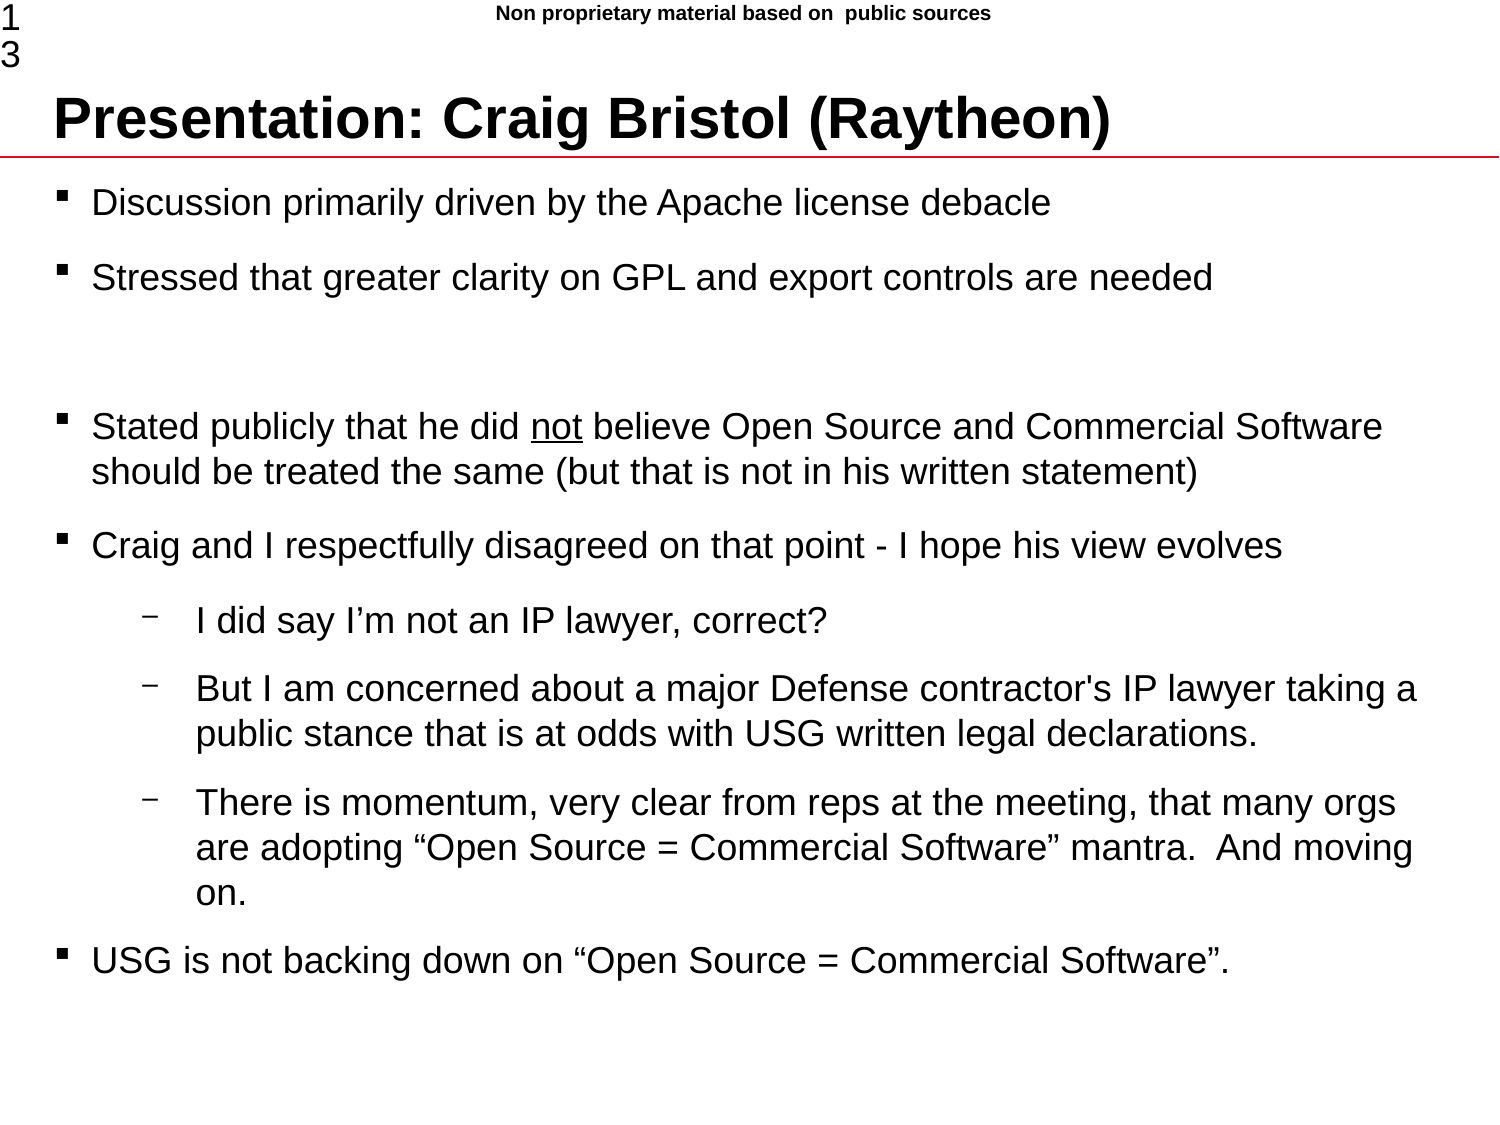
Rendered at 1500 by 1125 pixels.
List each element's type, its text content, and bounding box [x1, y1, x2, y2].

list Discussion primarily driven by the Apache license debacle Stressed that greater clarity on GPL and export controls are needed Stated publicly that he did not believe Open Source and Commercial Software should be treated the same (but that is not in his written statement) Craig and I respectfully disagreed on that point - I hope his view evolves I did say I’m not an IP lawyer, correct? But I am concerned about a major Defense contractor's IP lawyer taking a public stance that is at odds with USG written legal declarations. There is momentum, very clear from reps at the meeting, that many orgs are adopting “Open Source = Commercial Software” mantra. And moving on. USG is not backing down on “Open Source = Commercial Software”. [38, 170, 1461, 1011]
title Presentation: Craig Bristol (Raytheon) [38, 35, 1225, 158]
